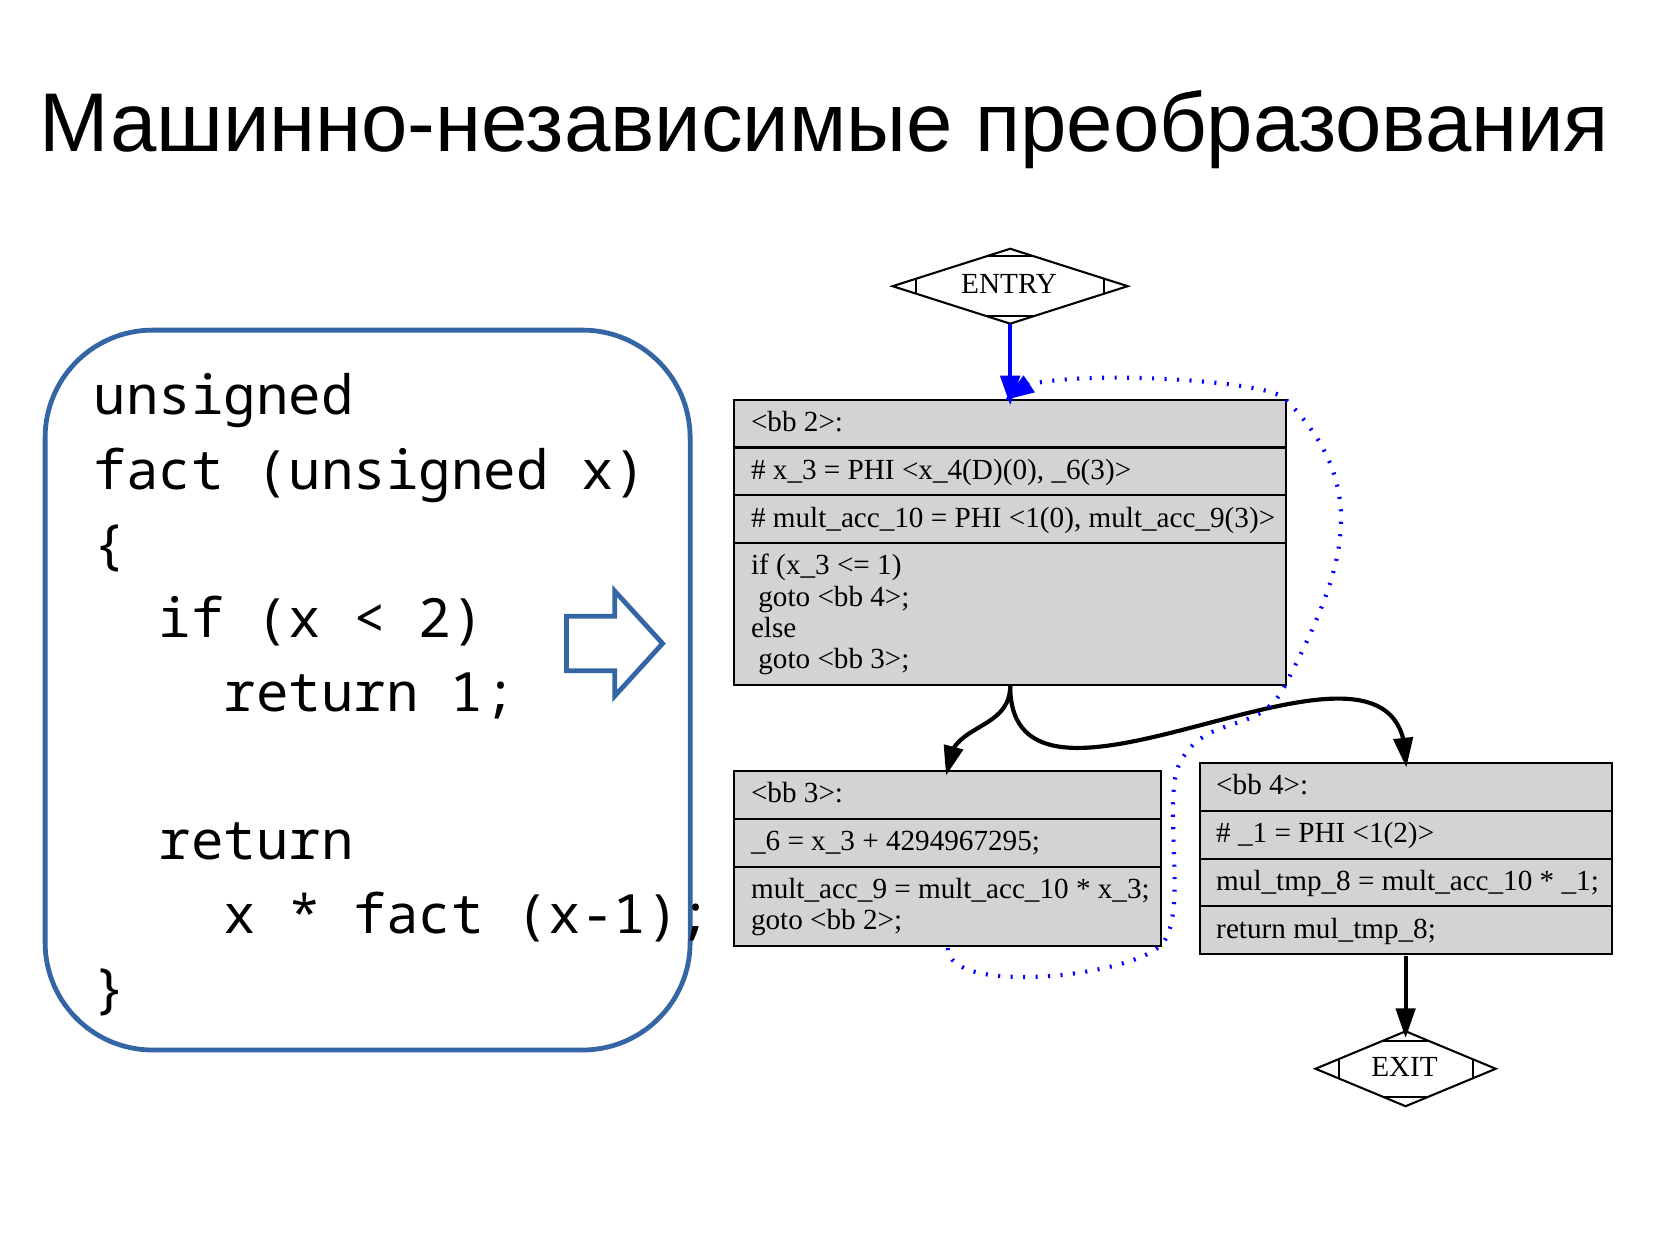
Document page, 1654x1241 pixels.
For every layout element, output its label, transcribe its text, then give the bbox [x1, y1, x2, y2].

text_box [566, 591, 663, 697]
title Машинно-независимые преобразования [30, 15, 1621, 223]
picture [586, 240, 1621, 1115]
text_box unsigned fact (unsigned x) { if (x < 2) return 1; return x * fact (x-1); } [45, 330, 691, 1051]
